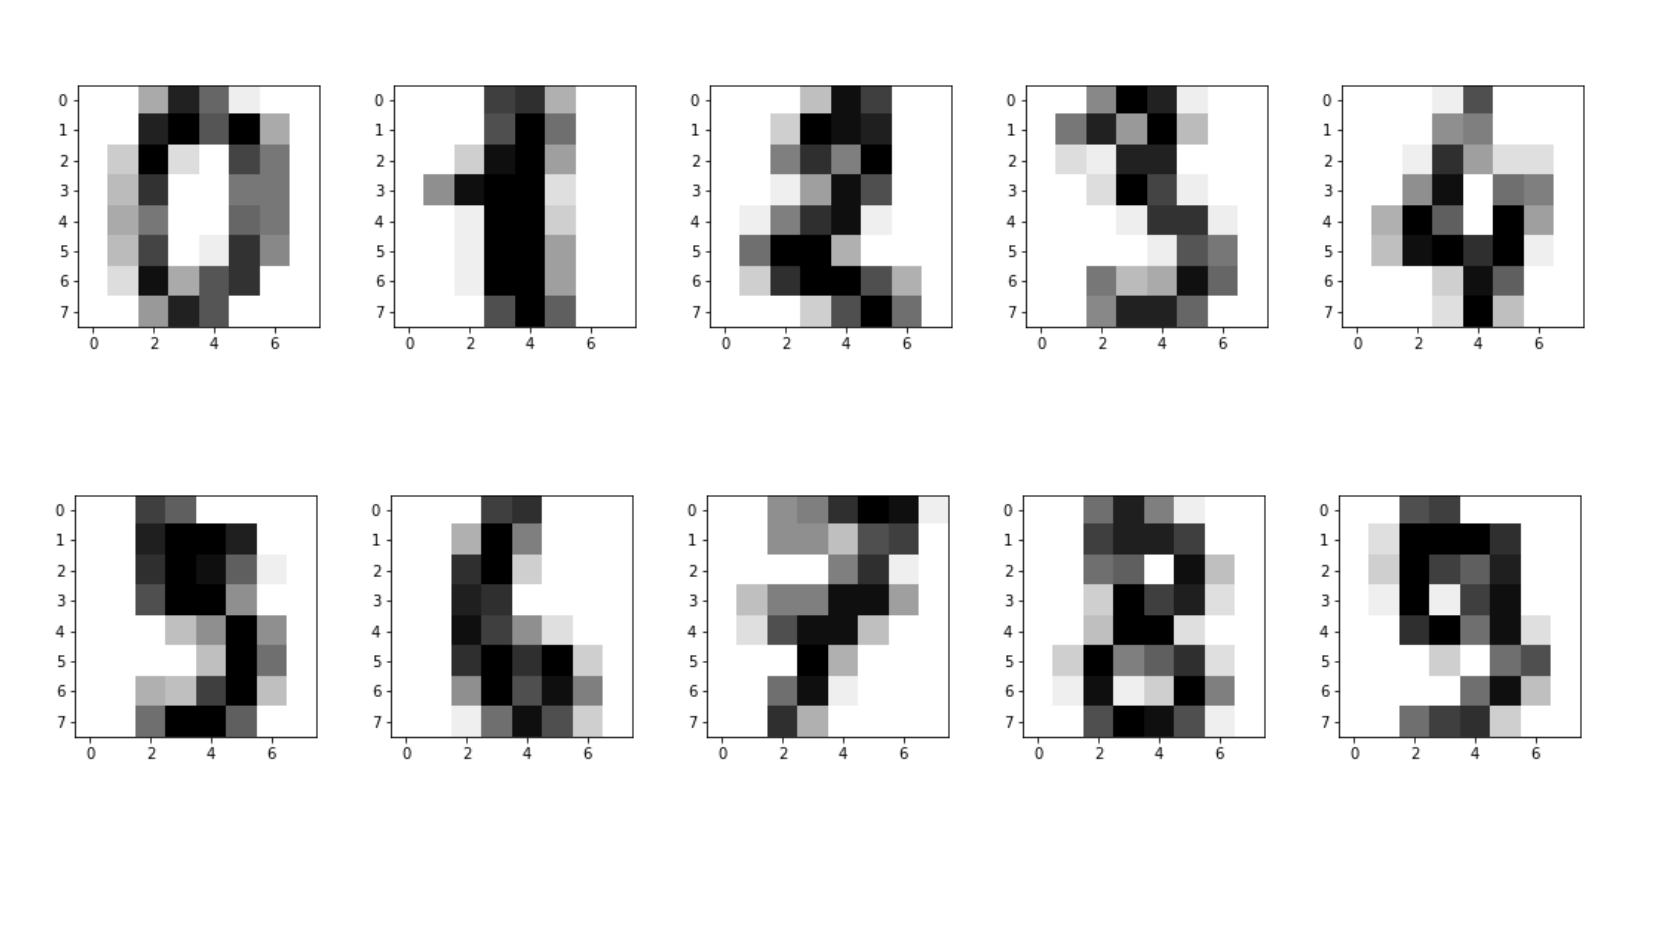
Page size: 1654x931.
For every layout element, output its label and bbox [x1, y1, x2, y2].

picture [35, 47, 1619, 367]
picture [32, 457, 1616, 777]
